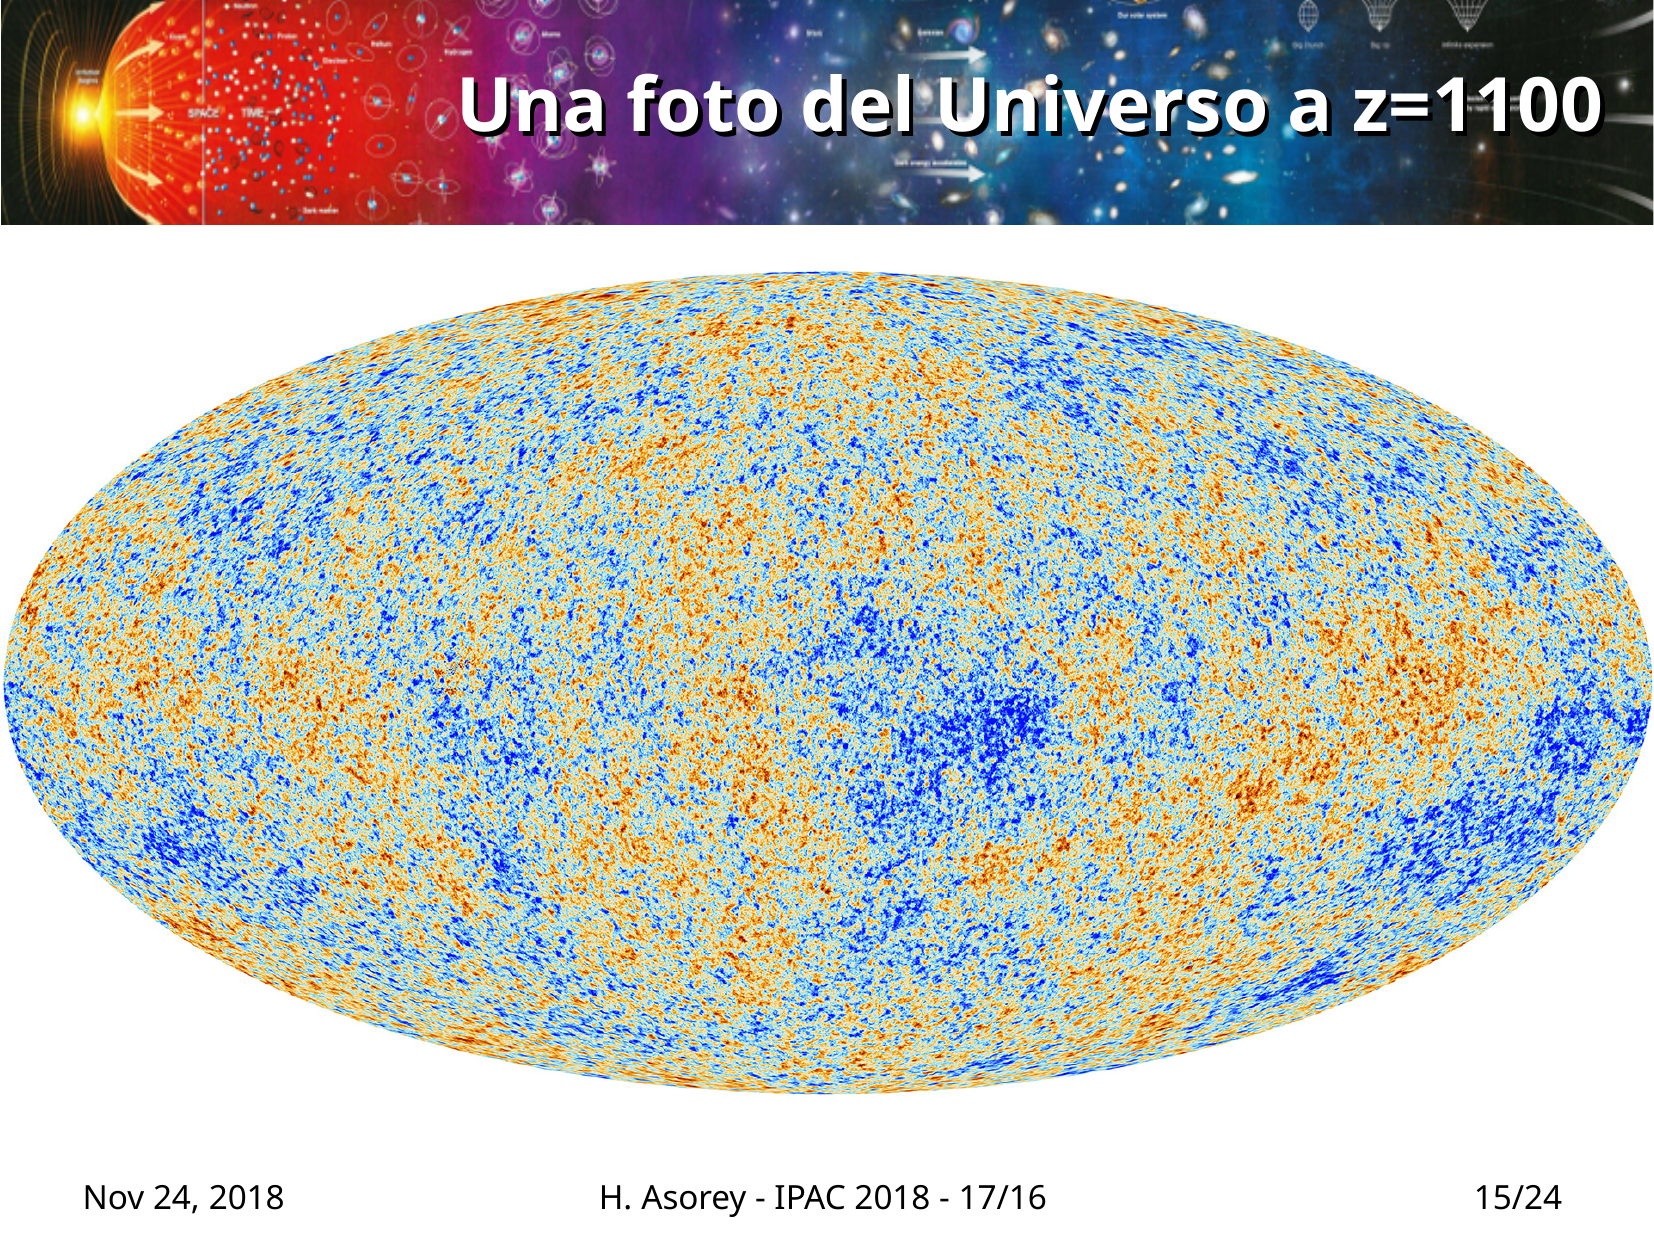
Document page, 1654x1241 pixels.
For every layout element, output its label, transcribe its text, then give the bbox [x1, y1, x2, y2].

picture [1, 0, 1654, 225]
picture [2, 269, 1653, 1095]
title Una foto del Universo a z=1100 [45, 15, 1606, 191]
